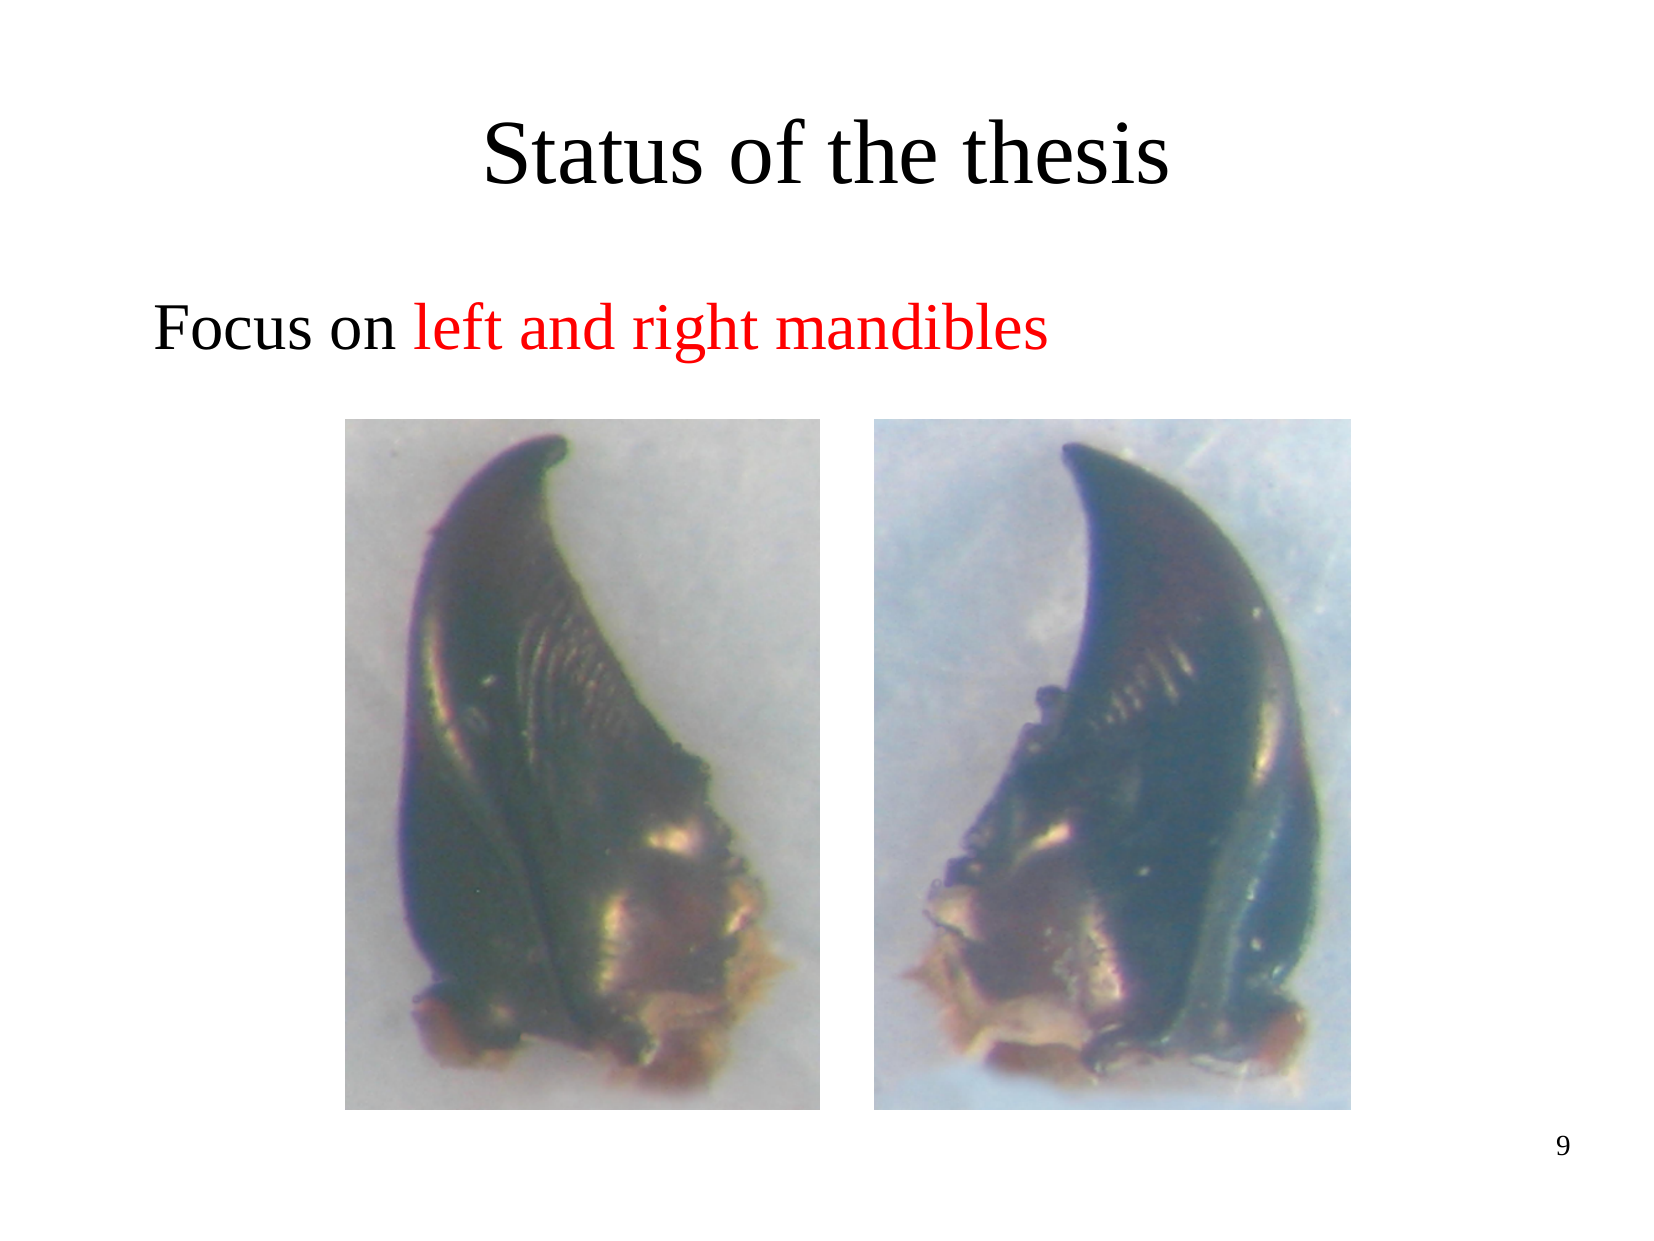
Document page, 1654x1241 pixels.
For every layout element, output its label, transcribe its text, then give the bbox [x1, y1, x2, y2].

list Focus on left and right mandibles [82, 290, 1571, 1010]
picture [874, 419, 1351, 1111]
title Status of the thesis [82, 49, 1571, 257]
picture [345, 419, 820, 1111]
